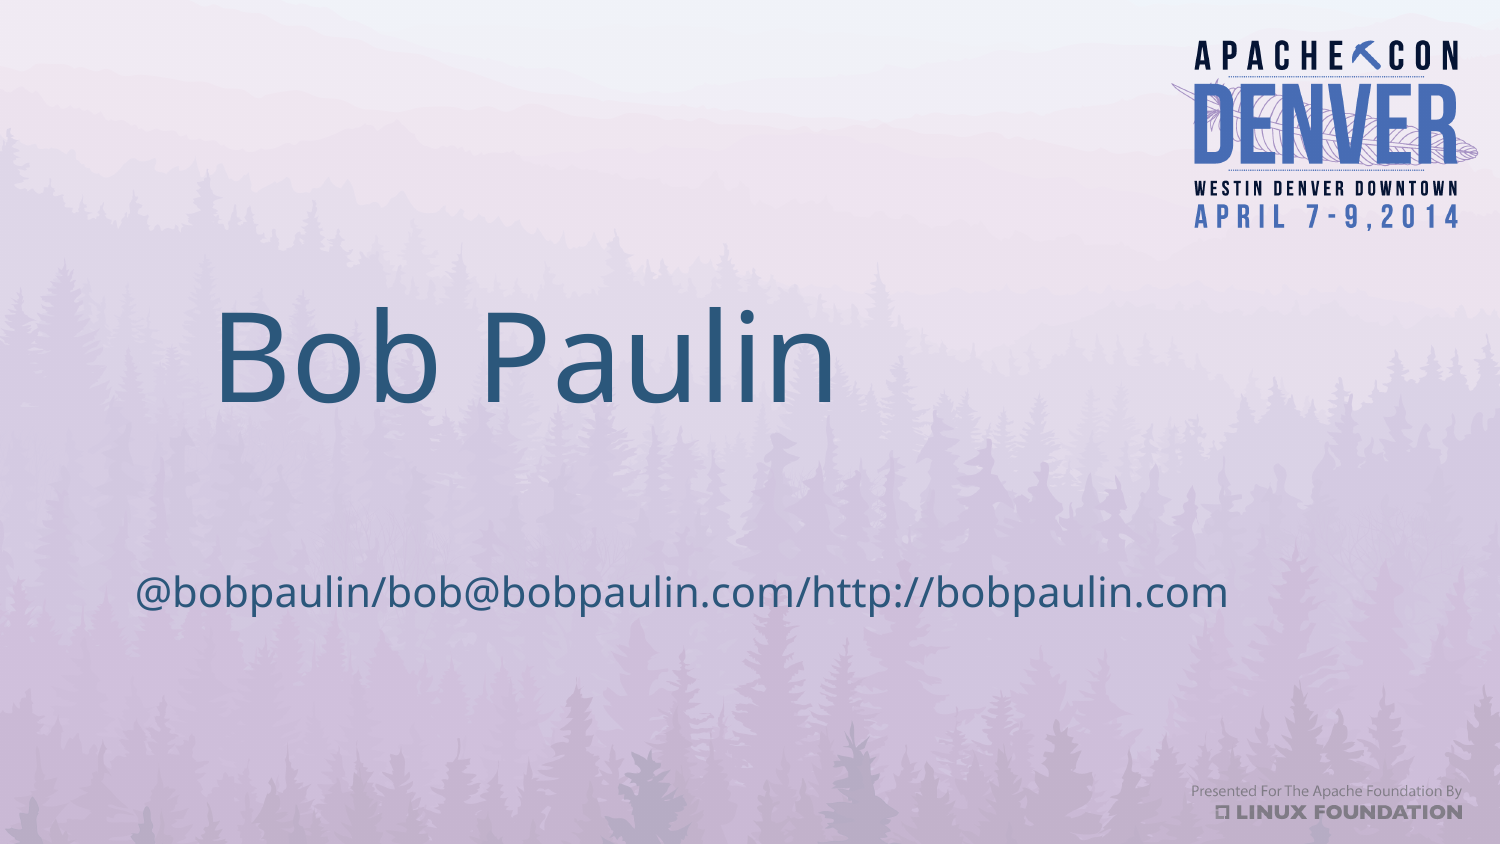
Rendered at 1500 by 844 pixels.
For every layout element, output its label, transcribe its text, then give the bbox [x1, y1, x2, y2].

list [75, 197, 1425, 755]
picture [0, 0, 1500, 844]
text_box @bobpaulin/bob@bobpaulin.com/http://bobpaulin.com [120, 555, 1366, 626]
text_box Bob Paulin [195, 270, 1246, 370]
